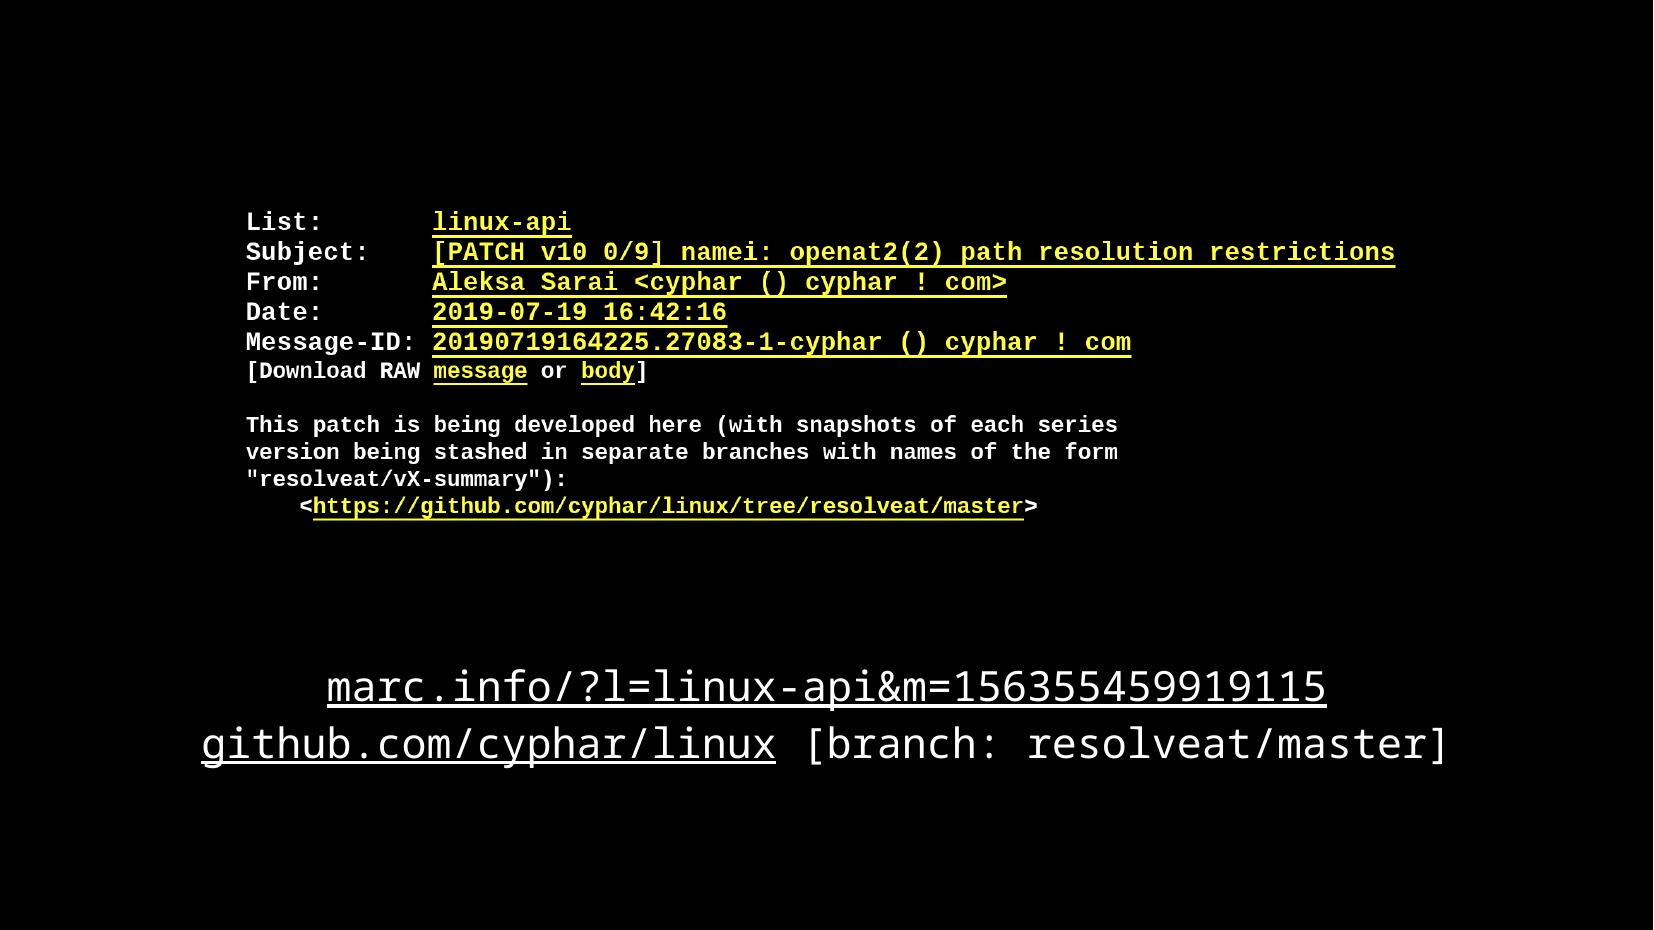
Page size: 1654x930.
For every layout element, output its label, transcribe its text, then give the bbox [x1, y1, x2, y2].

picture [234, 196, 1415, 540]
text_box marc.info/?l=linux-api&m=156355459919115 github.com/cyphar/linux [branch: resolveat/master] [82, 660, 1571, 766]
